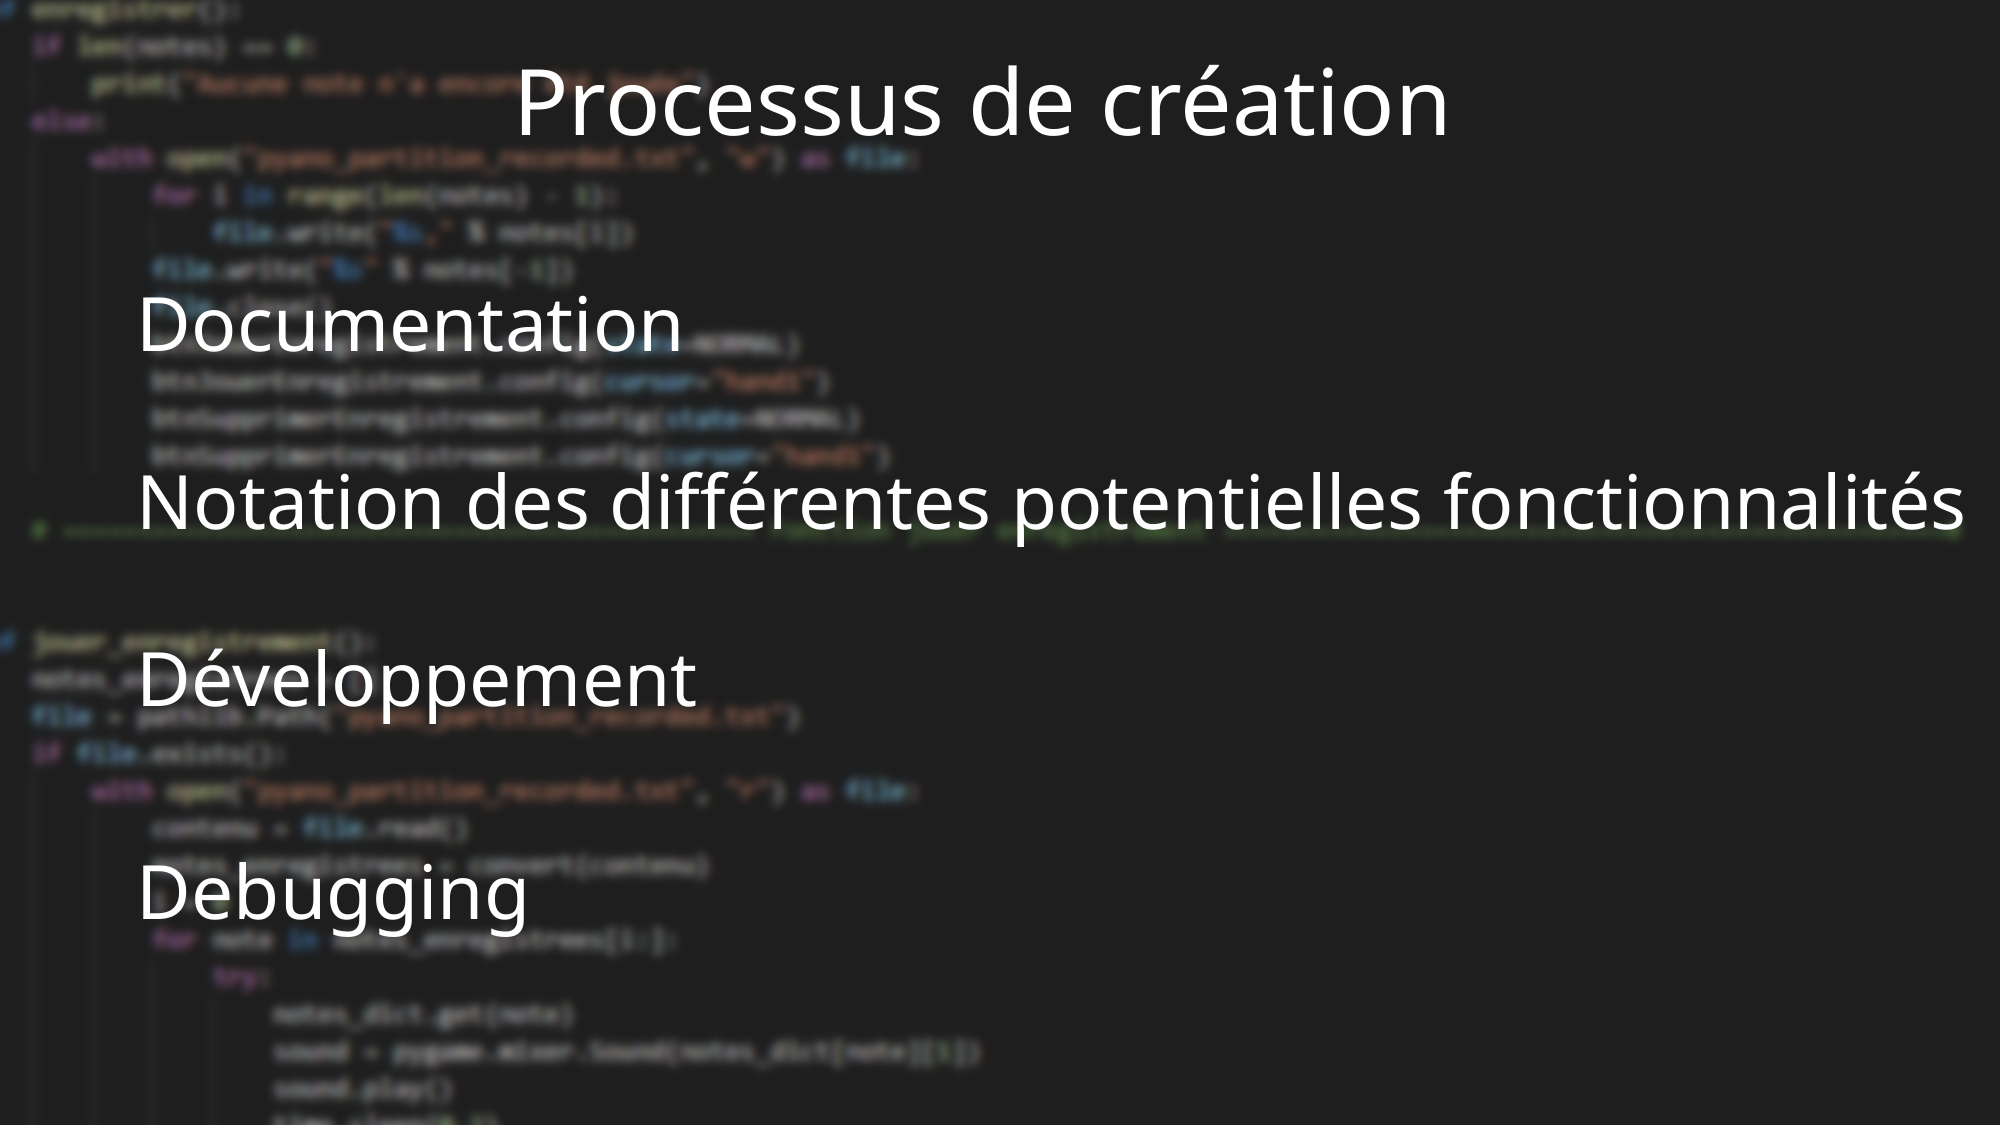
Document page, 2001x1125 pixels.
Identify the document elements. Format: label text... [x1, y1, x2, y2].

text_box Développement [121, 624, 680, 731]
text_box Notation des différentes potentielles fonctionnalités [121, 446, 1906, 553]
picture [0, 0, 2000, 1125]
text_box Debugging [121, 837, 510, 944]
text_box Processus de création [498, 35, 1458, 163]
text_box Documentation [121, 268, 663, 375]
